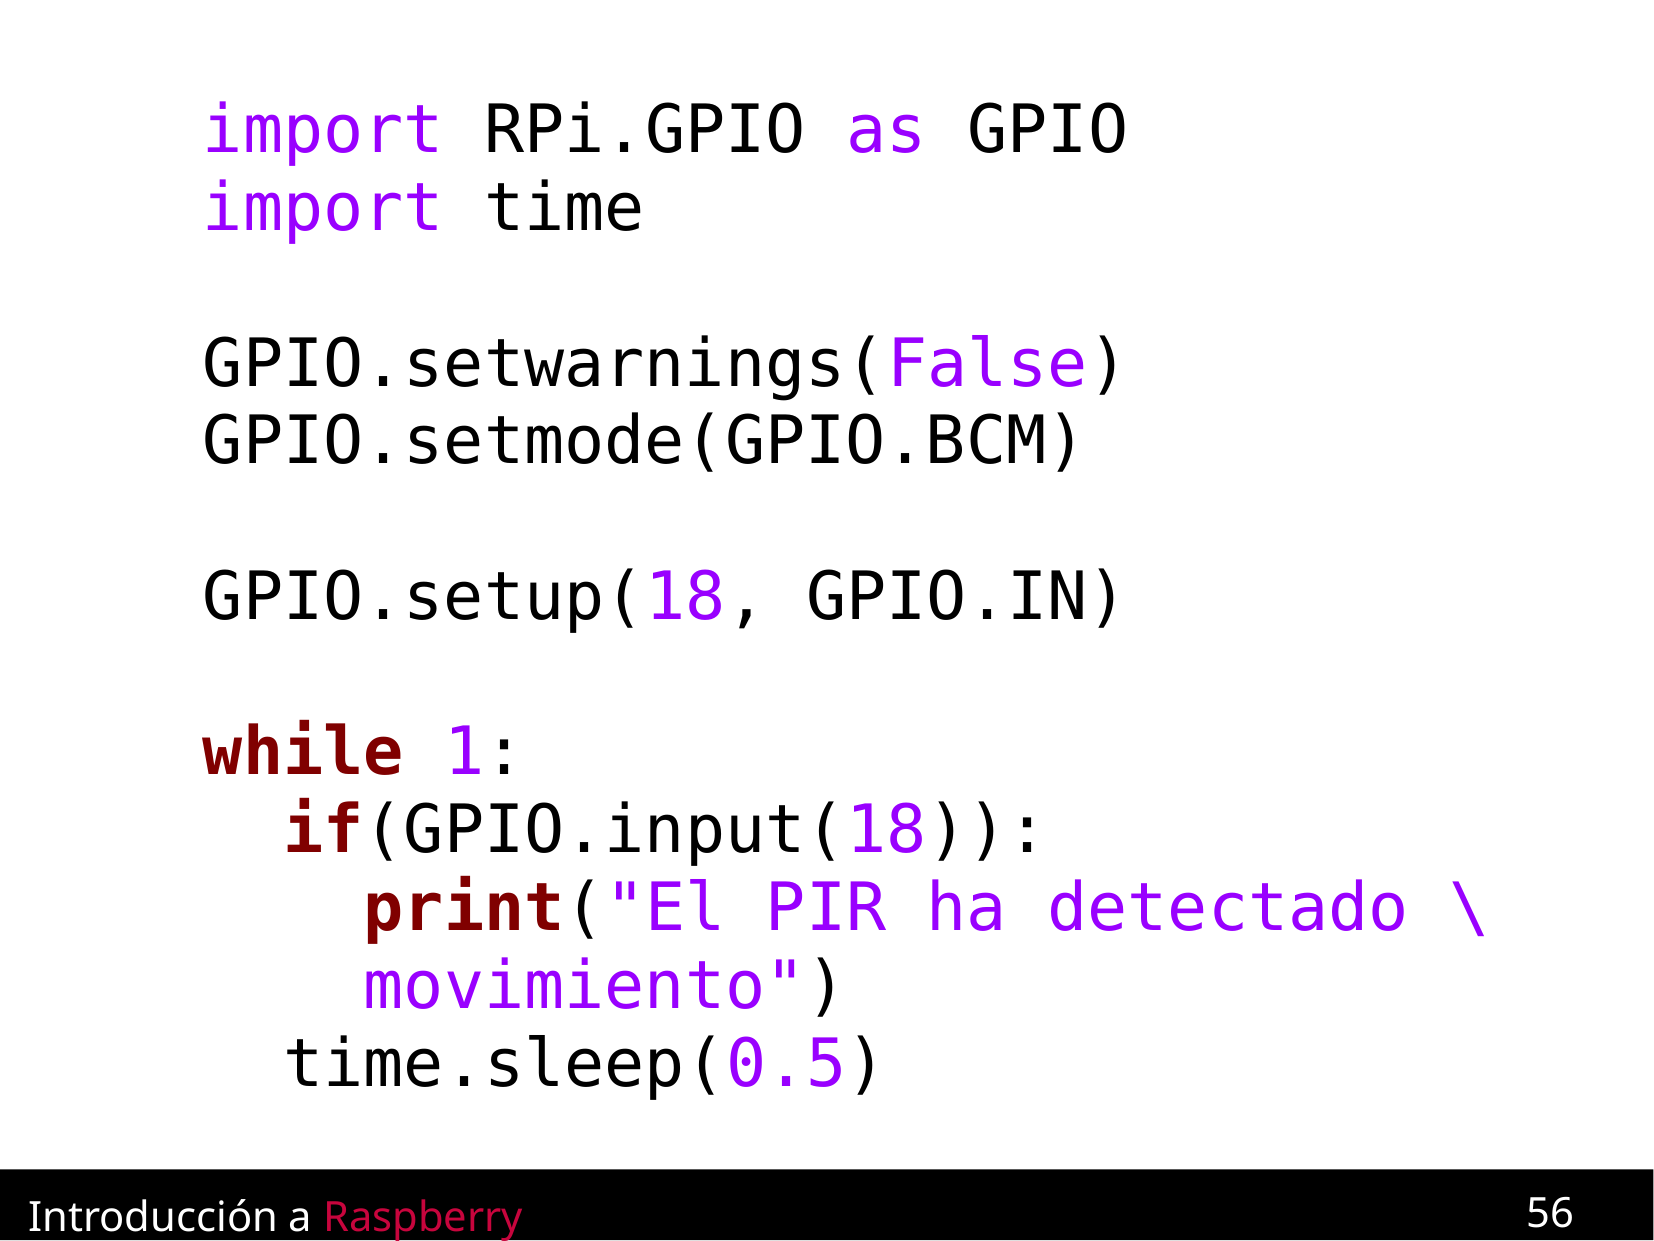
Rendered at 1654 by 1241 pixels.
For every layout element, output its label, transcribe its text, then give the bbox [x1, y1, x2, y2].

text_box import RPi.GPIO as GPIO import time GPIO.setwarnings(False) GPIO.setmode(GPIO.BCM) GPIO.setup(18, GPIO.IN) while 1: if(GPIO.input(18)): print("El PIR ha detectado \ movimiento") time.sleep(0.5) [188, 83, 1547, 1110]
text_box [0, 0, 1654, 1241]
text_box Introducción a Raspberry Pi [13, 1179, 556, 1241]
text_box <number> [1521, 1175, 1654, 1241]
